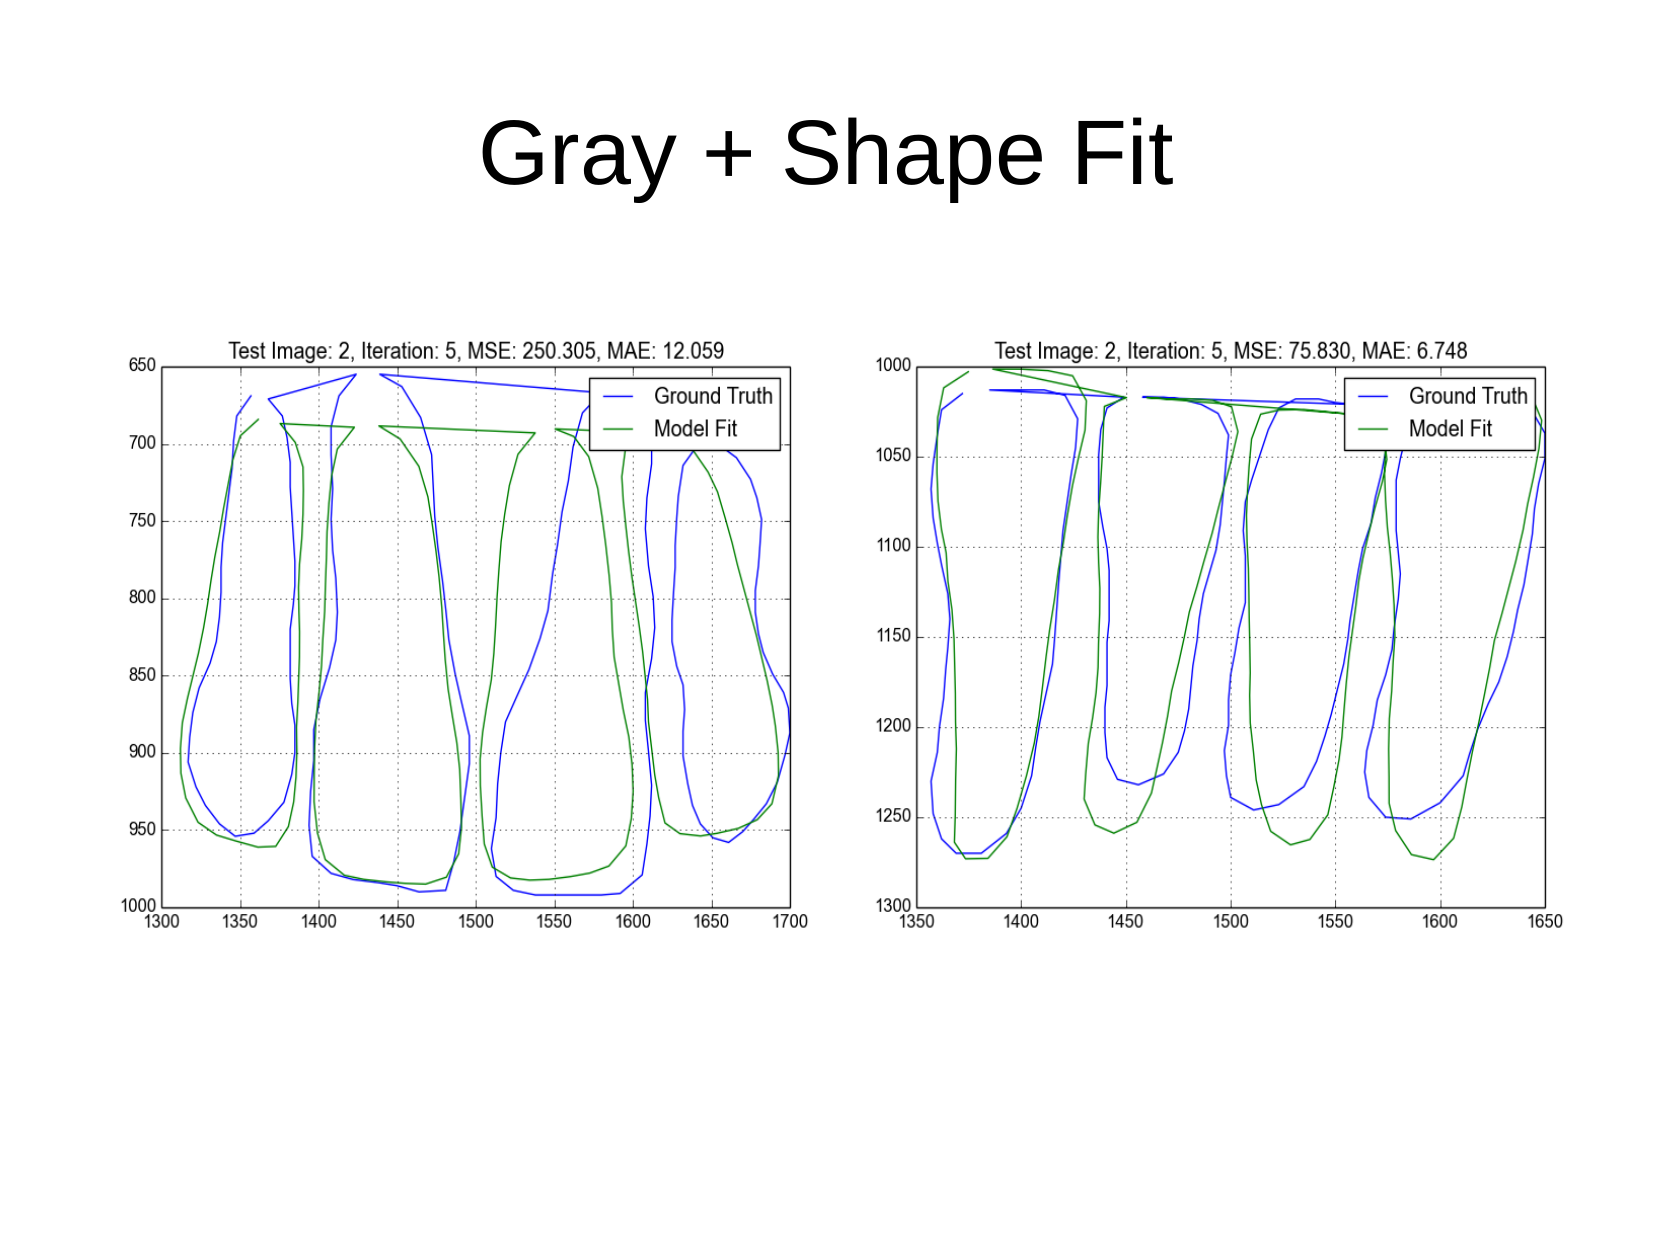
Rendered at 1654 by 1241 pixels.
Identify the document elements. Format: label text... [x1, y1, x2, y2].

title Gray + Shape Fit [82, 49, 1571, 257]
picture [60, 299, 1626, 976]
